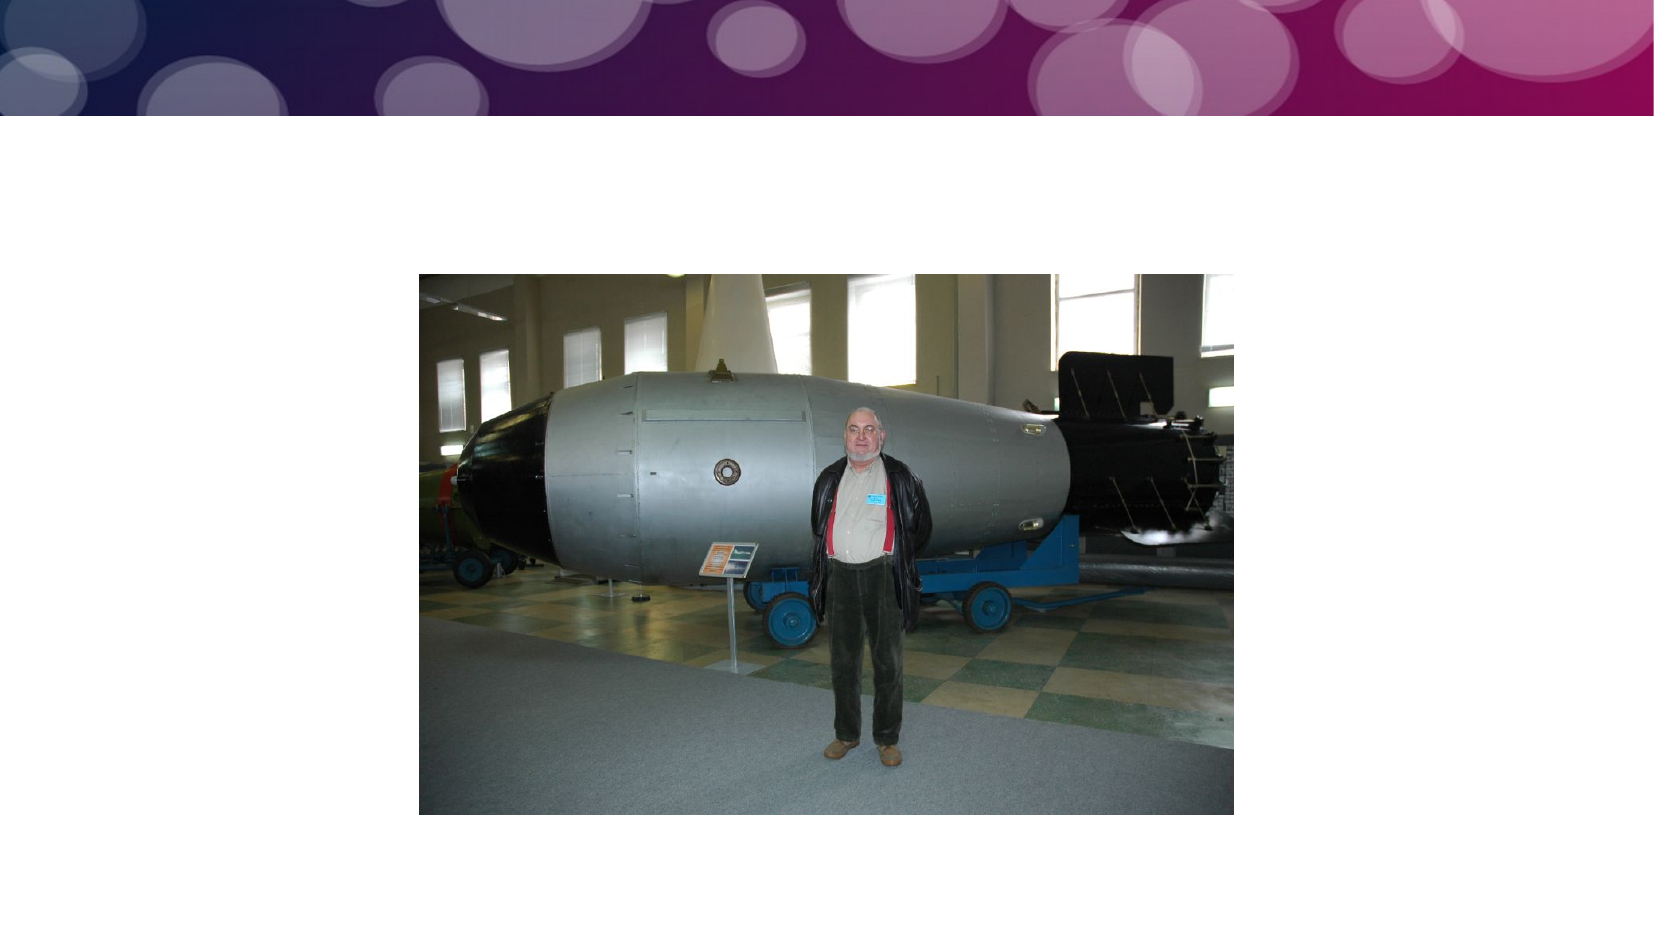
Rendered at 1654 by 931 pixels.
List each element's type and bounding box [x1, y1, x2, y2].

picture [419, 274, 1234, 815]
picture [0, 0, 1654, 116]
